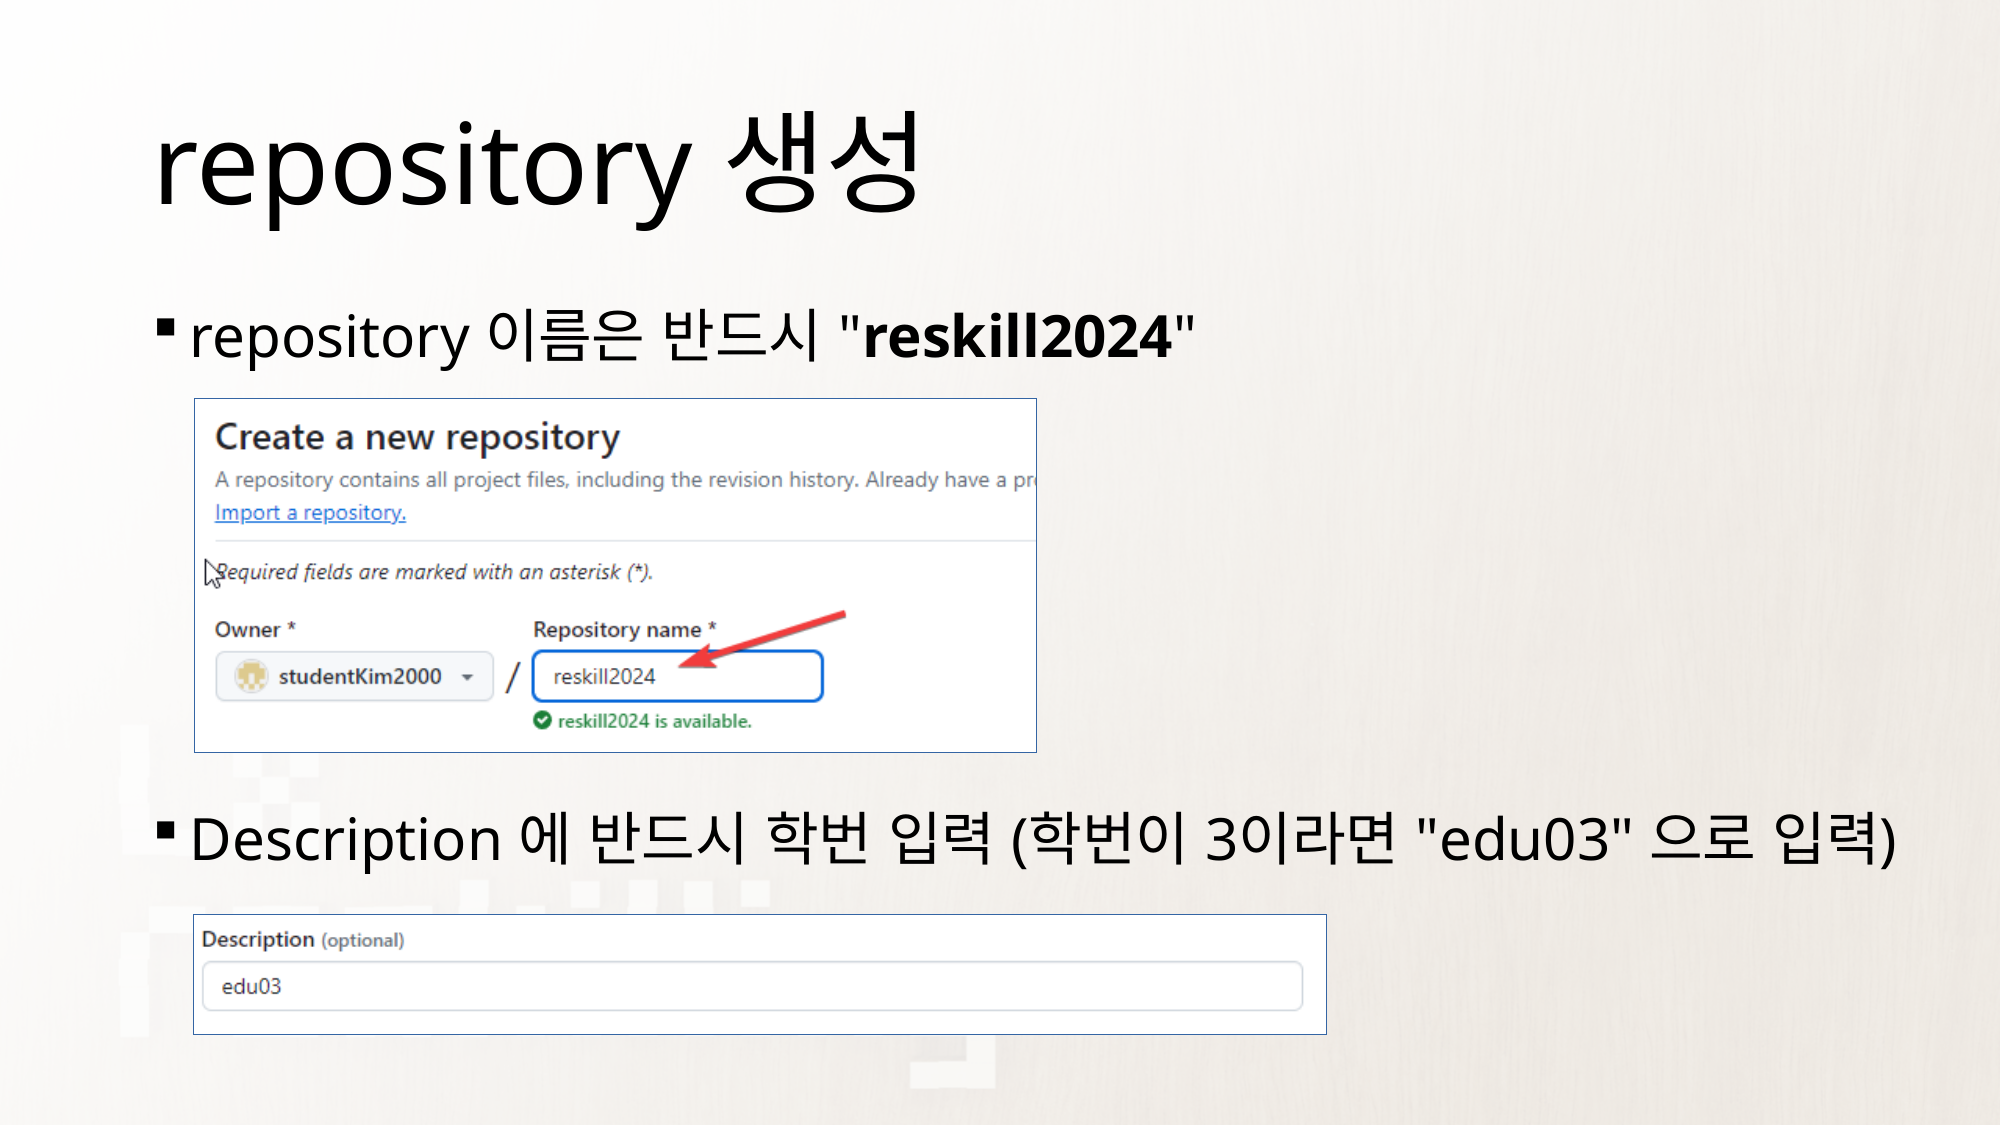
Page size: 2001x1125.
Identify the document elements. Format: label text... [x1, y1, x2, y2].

picture [193, 914, 1327, 1035]
title repository 생성 [137, 59, 1863, 278]
list repository 이름은 반드시 "reskill2024" Description 에 반드시 학번 입력 (학번이 3이라면 "edu03" 으로 입력) [137, 299, 1945, 915]
picture [194, 398, 1037, 753]
